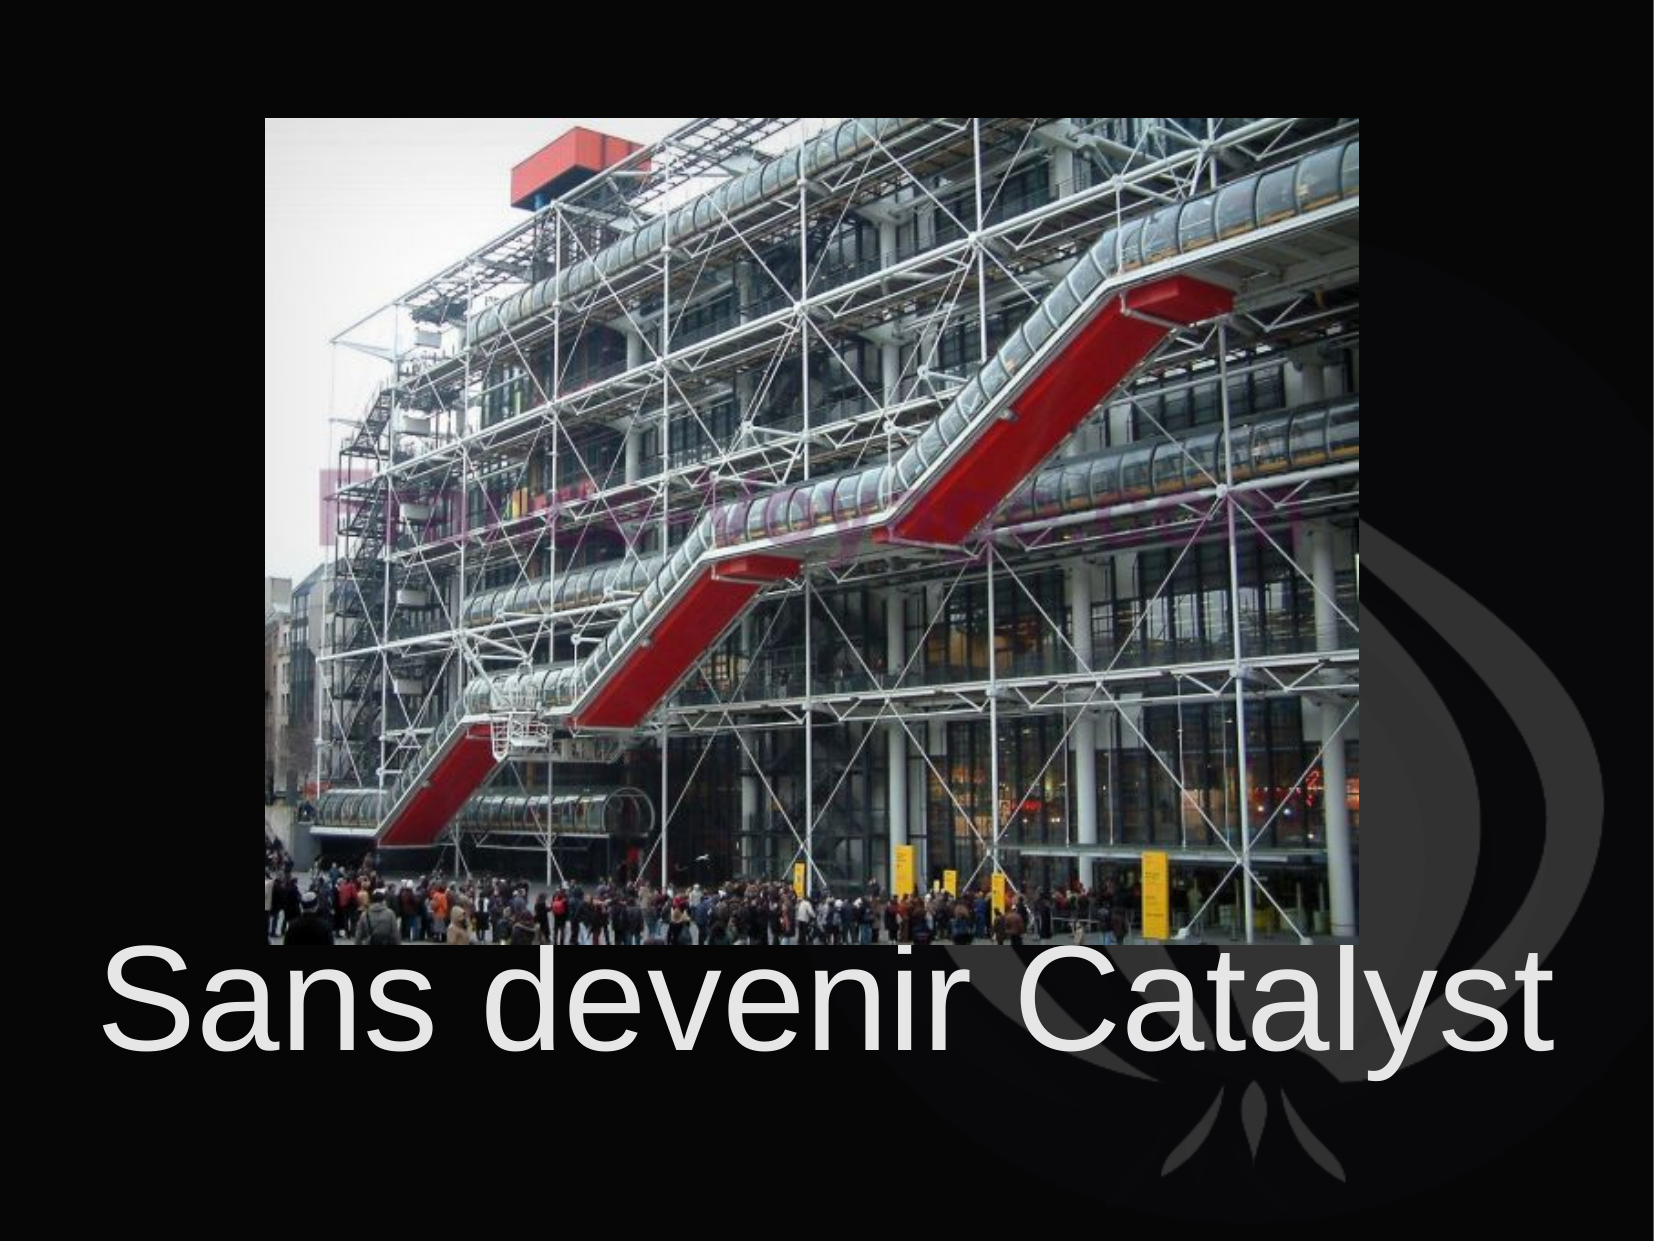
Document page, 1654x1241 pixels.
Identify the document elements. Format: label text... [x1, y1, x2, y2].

picture [0, 0, 1654, 1241]
subtitle Sans devenir Catalyst [82, 22, 1571, 1138]
